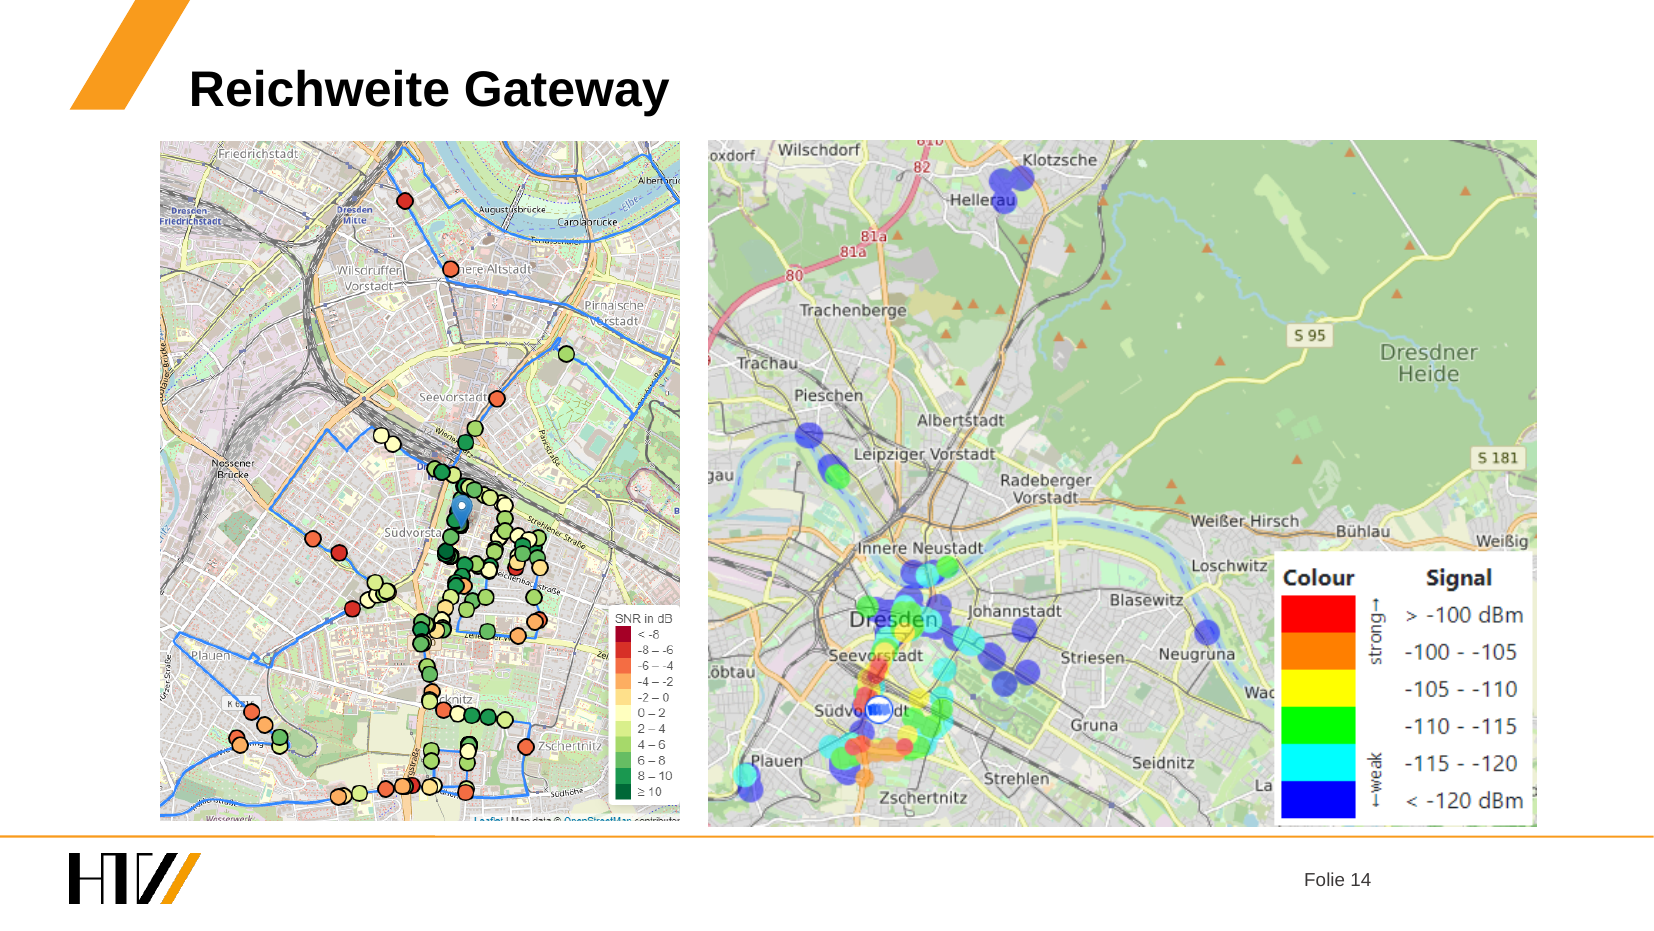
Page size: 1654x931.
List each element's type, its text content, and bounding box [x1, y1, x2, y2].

slide_number Folie <Foliennummer> [1281, 853, 1395, 904]
picture [69, 853, 201, 904]
title Reichweite Gateway [188, 32, 1574, 118]
picture [160, 141, 680, 821]
picture [708, 140, 1537, 827]
